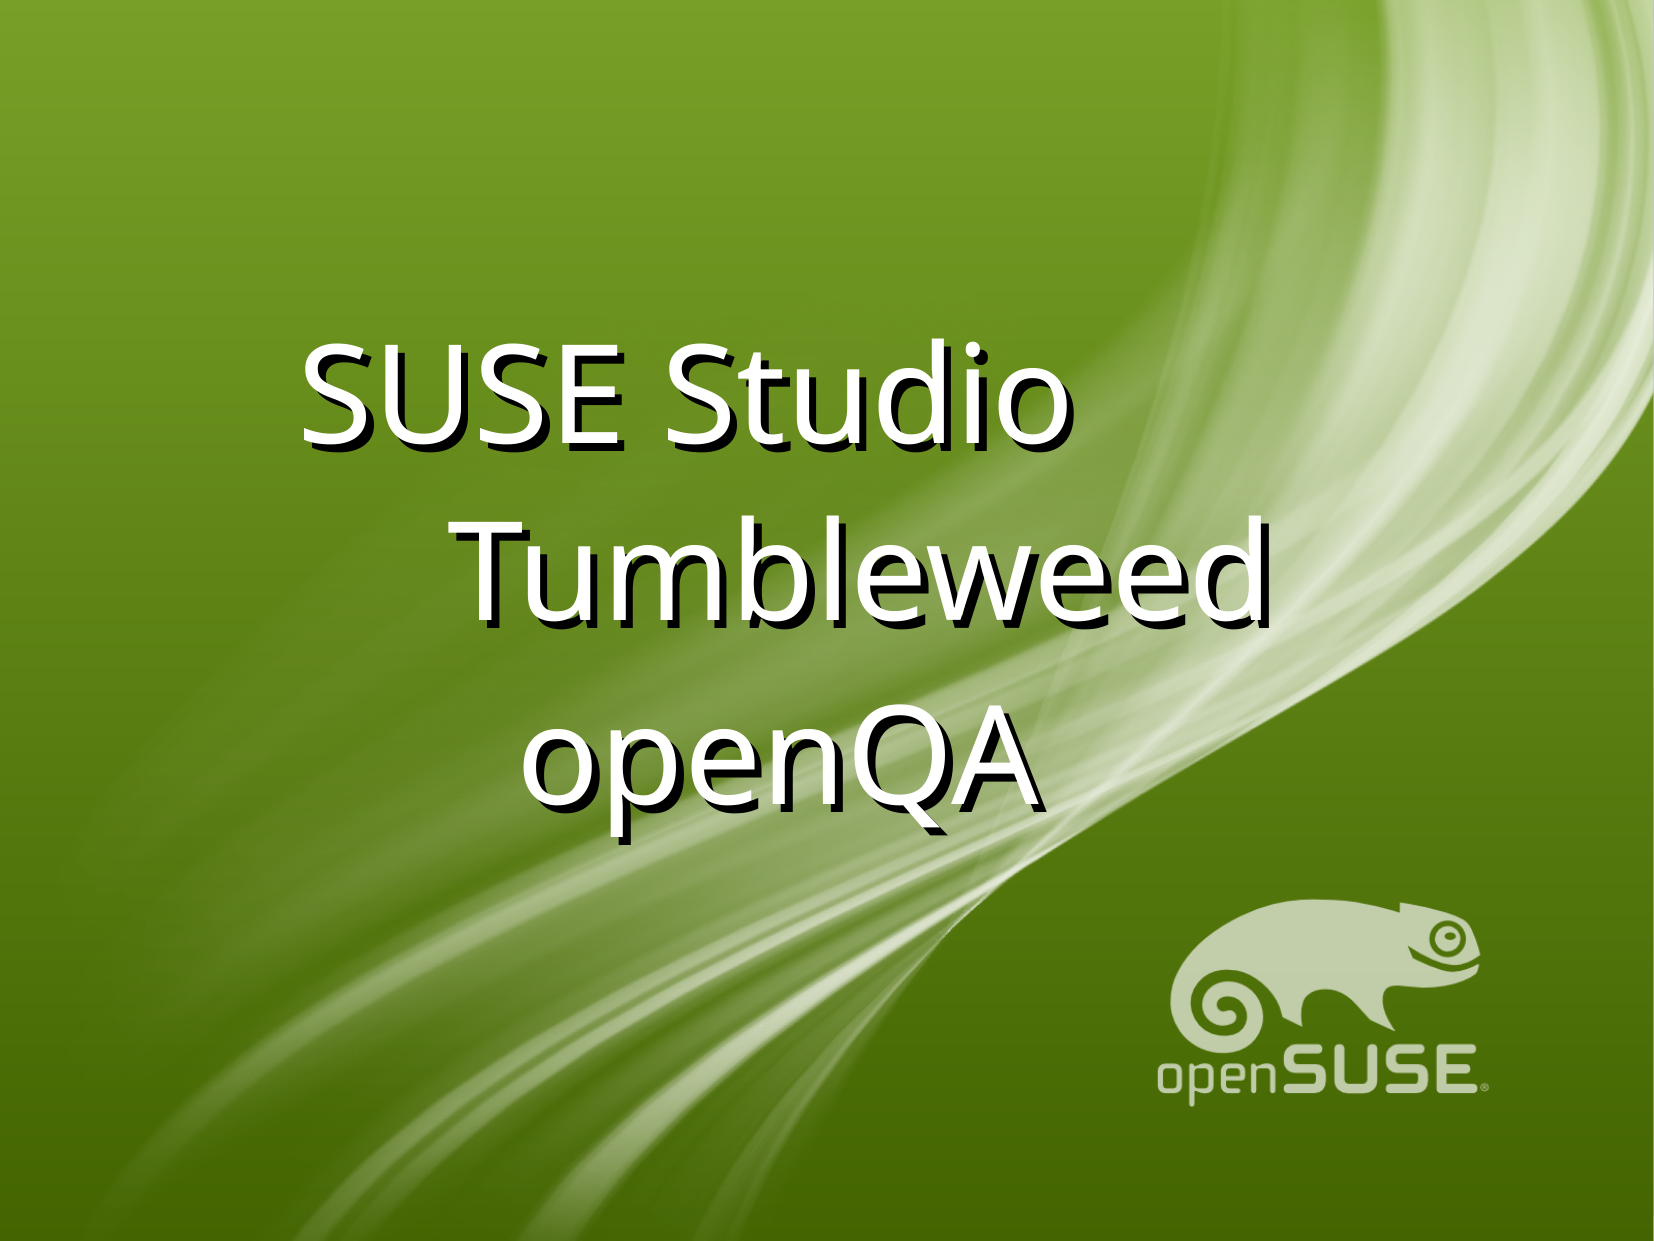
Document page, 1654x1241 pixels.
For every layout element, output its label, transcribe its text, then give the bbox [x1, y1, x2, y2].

title Tumbleweed [414, 460, 1306, 675]
picture [0, 0, 1654, 1241]
title openQA [150, 644, 1406, 859]
title SUSE Studio [201, 283, 1172, 498]
